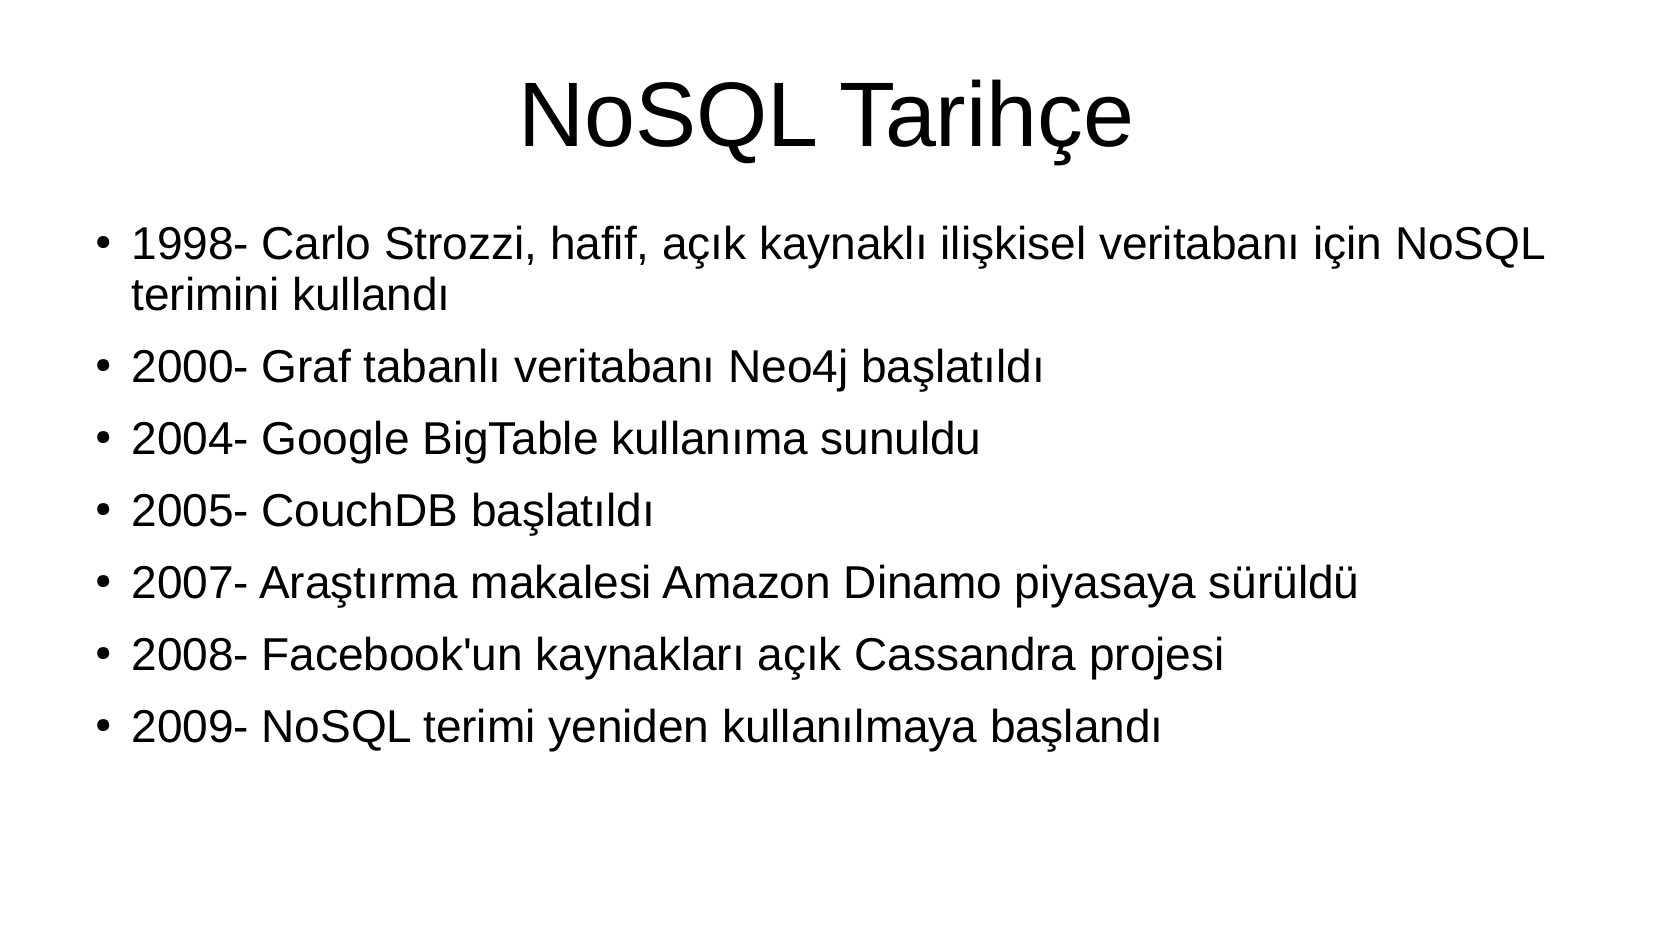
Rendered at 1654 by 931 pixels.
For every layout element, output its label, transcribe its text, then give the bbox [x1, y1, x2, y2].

list 1998- Carlo Strozzi, hafif, açık kaynaklı ilişkisel veritabanı için NoSQL terimini kullandı 2000- Graf tabanlı veritabanı Neo4j başlatıldı 2004- Google BigTable kullanıma sunuldu 2005- CouchDB başlatıldı 2007- Araştırma makalesi Amazon Dinamo piyasaya sürüldü 2008- Facebook'un kaynakları açık Cassandra projesi 2009- NoSQL terimi yeniden kullanılmaya başlandı [82, 217, 1571, 758]
title NoSQL Tarihçe [82, 37, 1571, 193]
